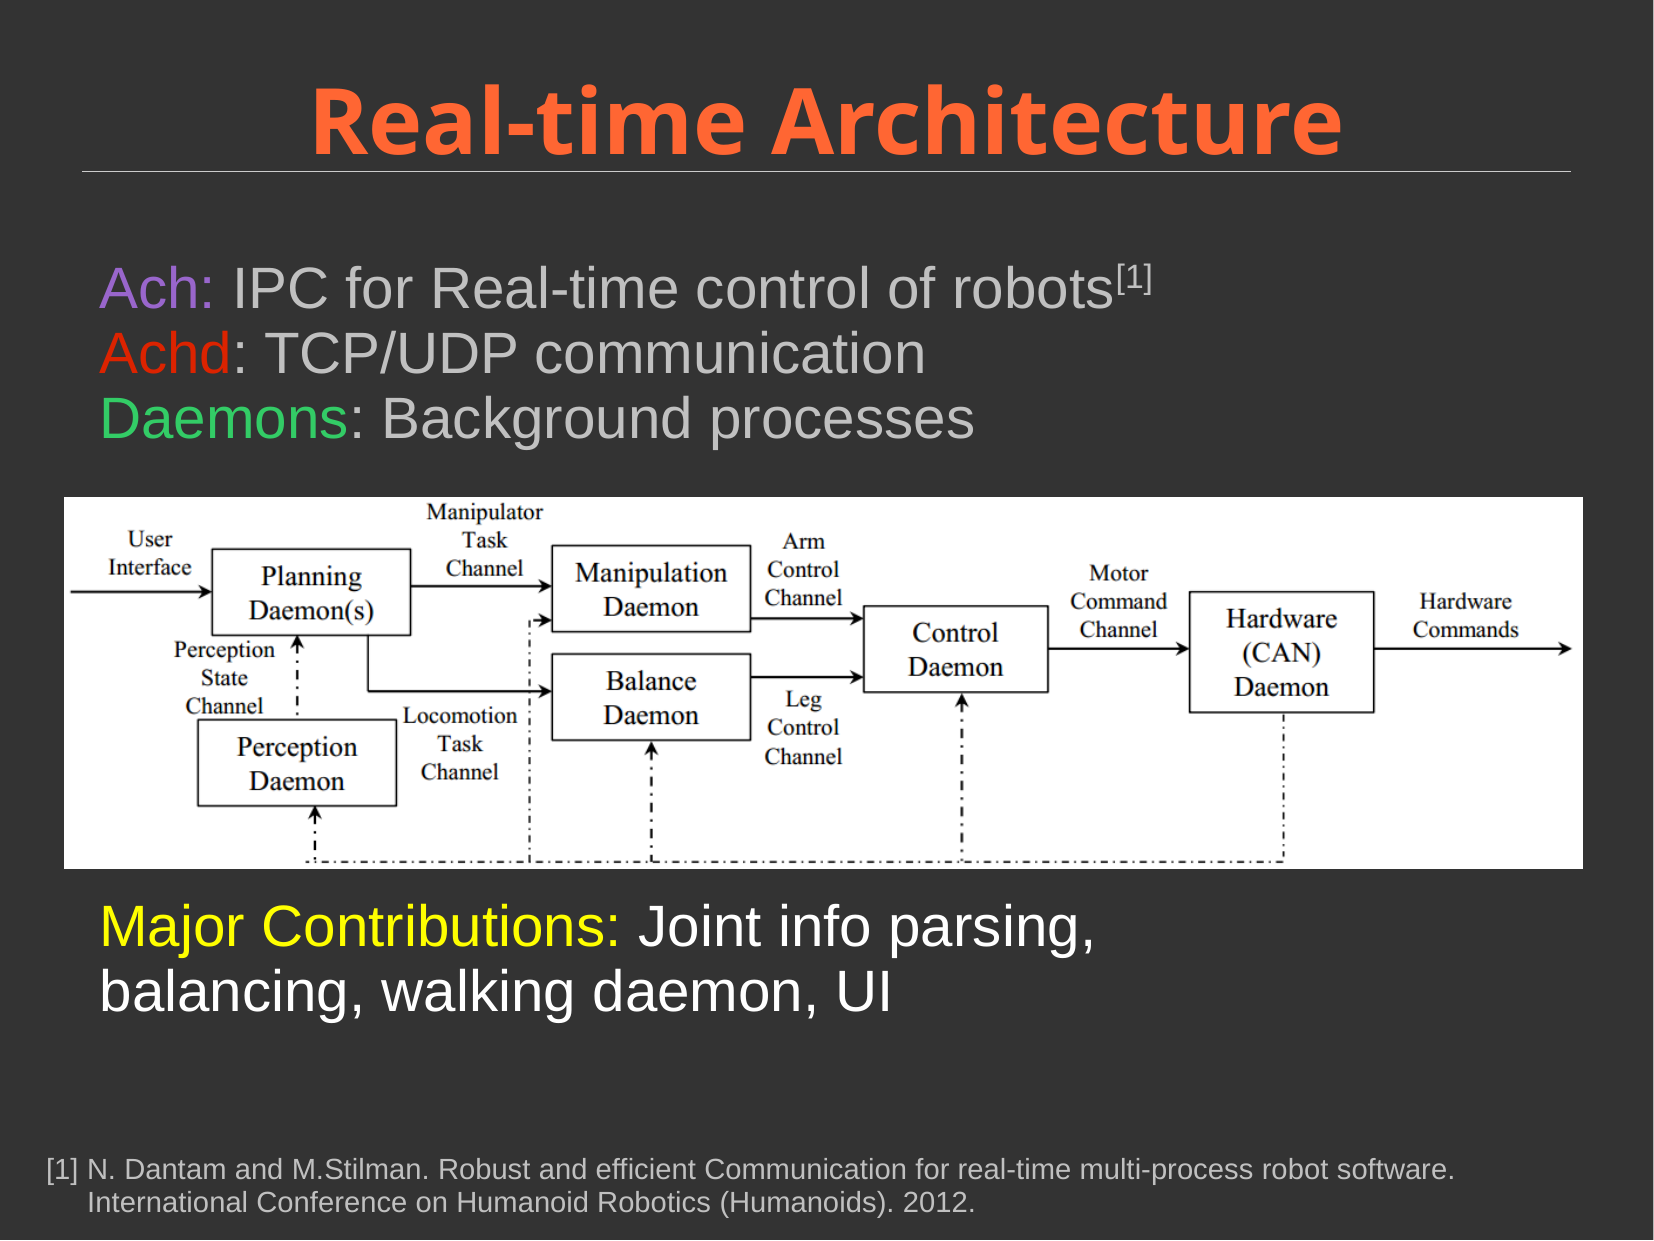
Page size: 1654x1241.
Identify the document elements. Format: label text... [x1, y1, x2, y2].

text_box Ach: IPC for Real-time control of robots[1] Achd: TCP/UDP communication Daemons: Background processes [84, 248, 1217, 461]
title Real-time Architecture [82, 49, 1571, 189]
text_box Major Contributions: Joint info parsing, balancing, walking daemon, UI [84, 885, 1217, 1031]
picture [64, 497, 1583, 869]
text_box [1] N. Dantam and M.Stilman. Robust and efficient Communication for real-time multi-process robot software. International Conference on Humanoid Robotics (Humanoids). 2012. [31, 1145, 1619, 1229]
